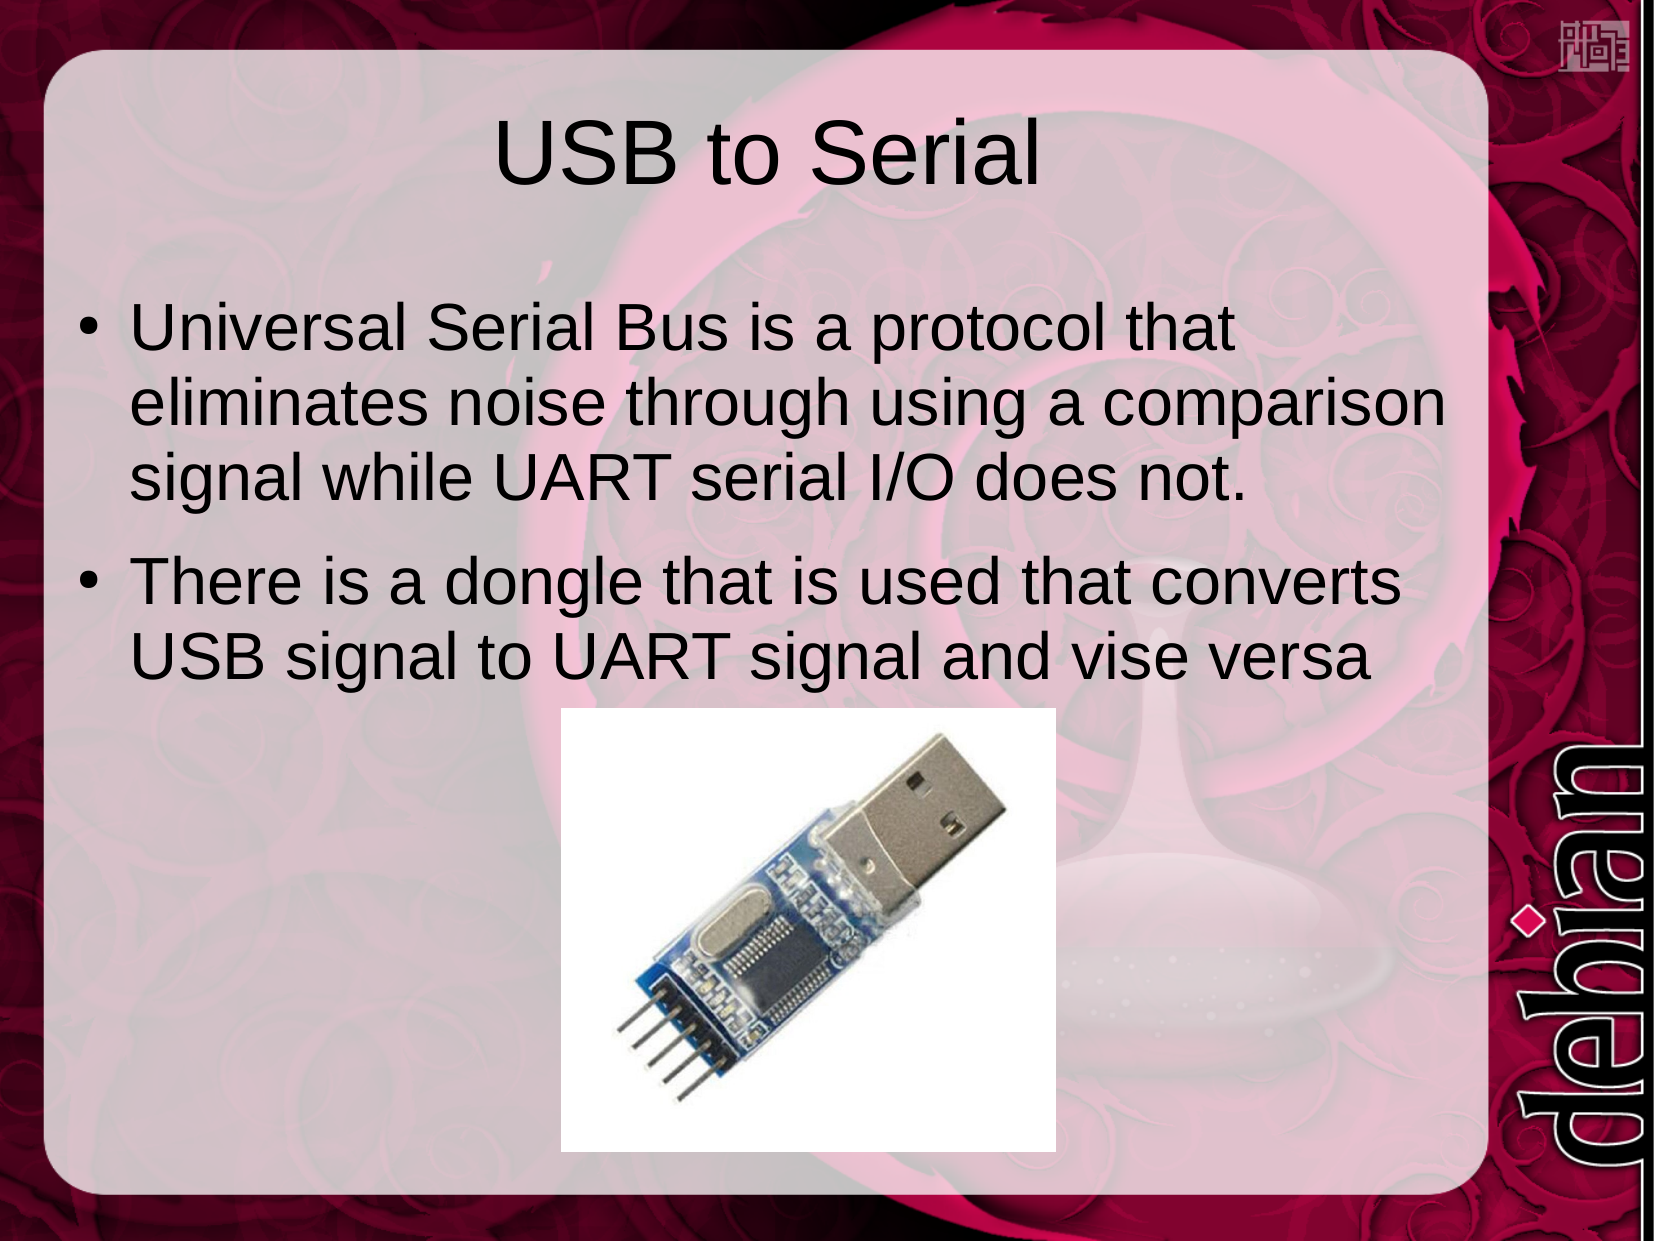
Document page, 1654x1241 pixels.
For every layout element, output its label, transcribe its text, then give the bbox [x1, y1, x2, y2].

title USB to Serial [59, 49, 1477, 257]
list Universal Serial Bus is a protocol that eliminates noise through using a comparison signal while UART serial I/O does not. There is a dongle that is used that converts USB signal to UART signal and vise versa [59, 290, 1477, 1109]
picture [0, 0, 1654, 1241]
